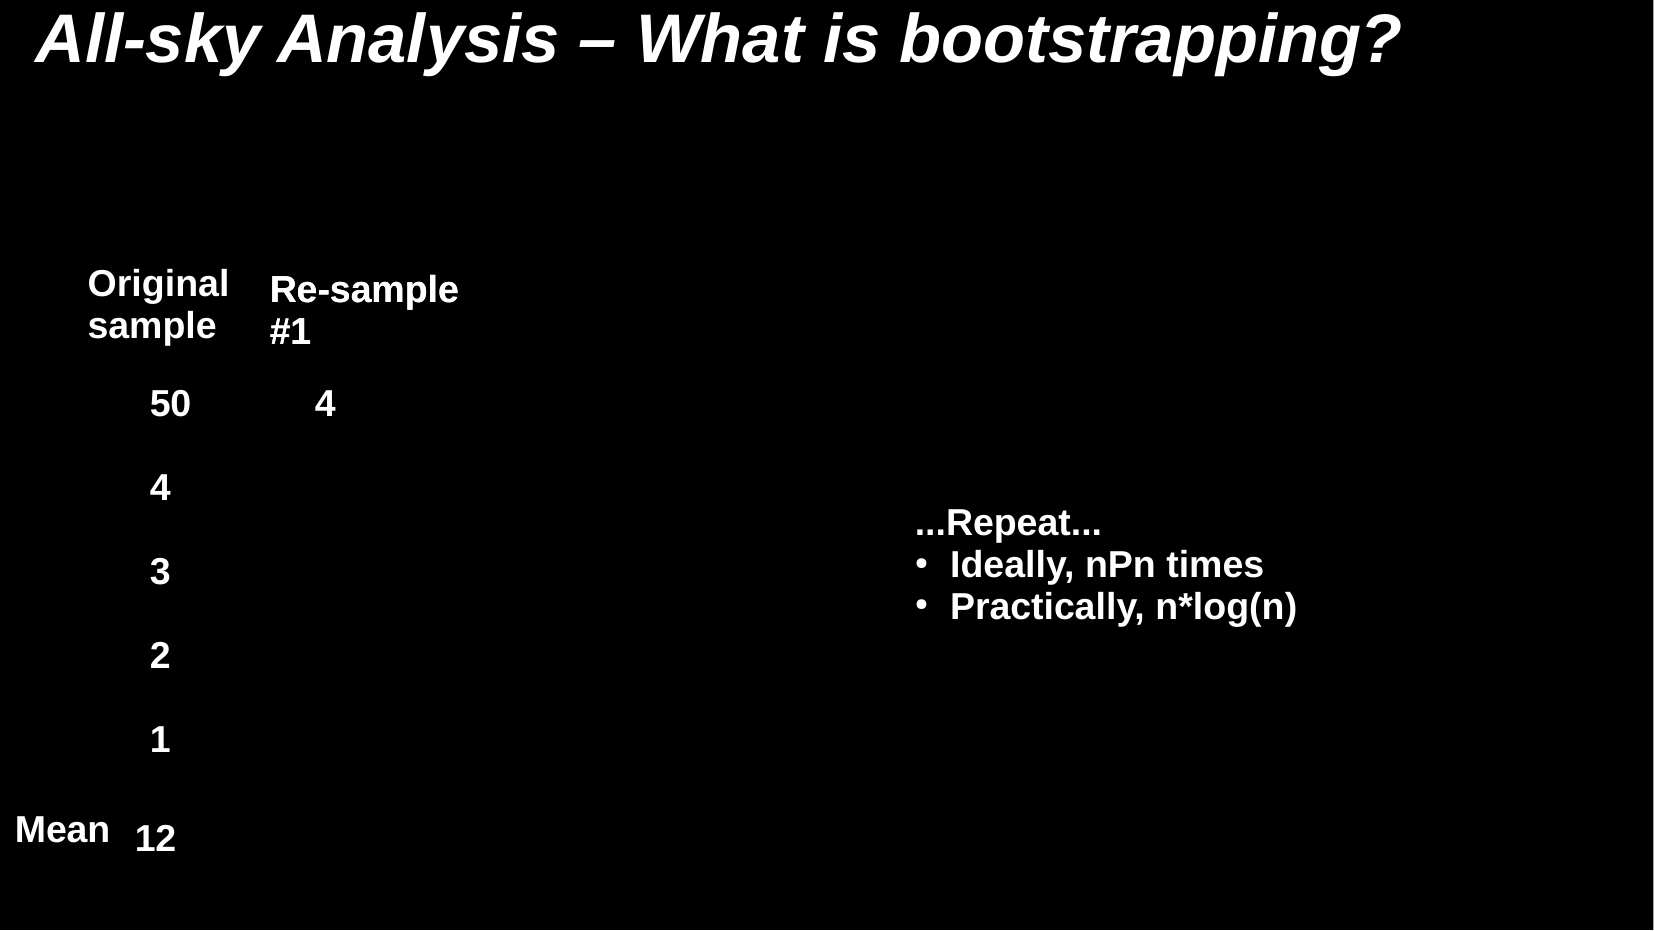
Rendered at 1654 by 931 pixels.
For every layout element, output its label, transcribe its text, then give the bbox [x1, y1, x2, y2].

text_box ...Repeat... Ideally, nPn times Practically, n*log(n) [900, 493, 1381, 635]
text_box 50 4 3 2 1 [135, 375, 226, 768]
text_box All-sky Analysis – What is bootstrapping? [0, 0, 1564, 77]
text_box Original sample [72, 255, 256, 354]
text_box 4 [300, 375, 391, 768]
text_box Mean [0, 801, 136, 901]
text_box 12 [136, 810, 1291, 867]
text_box Re-sample #1 [255, 261, 485, 361]
